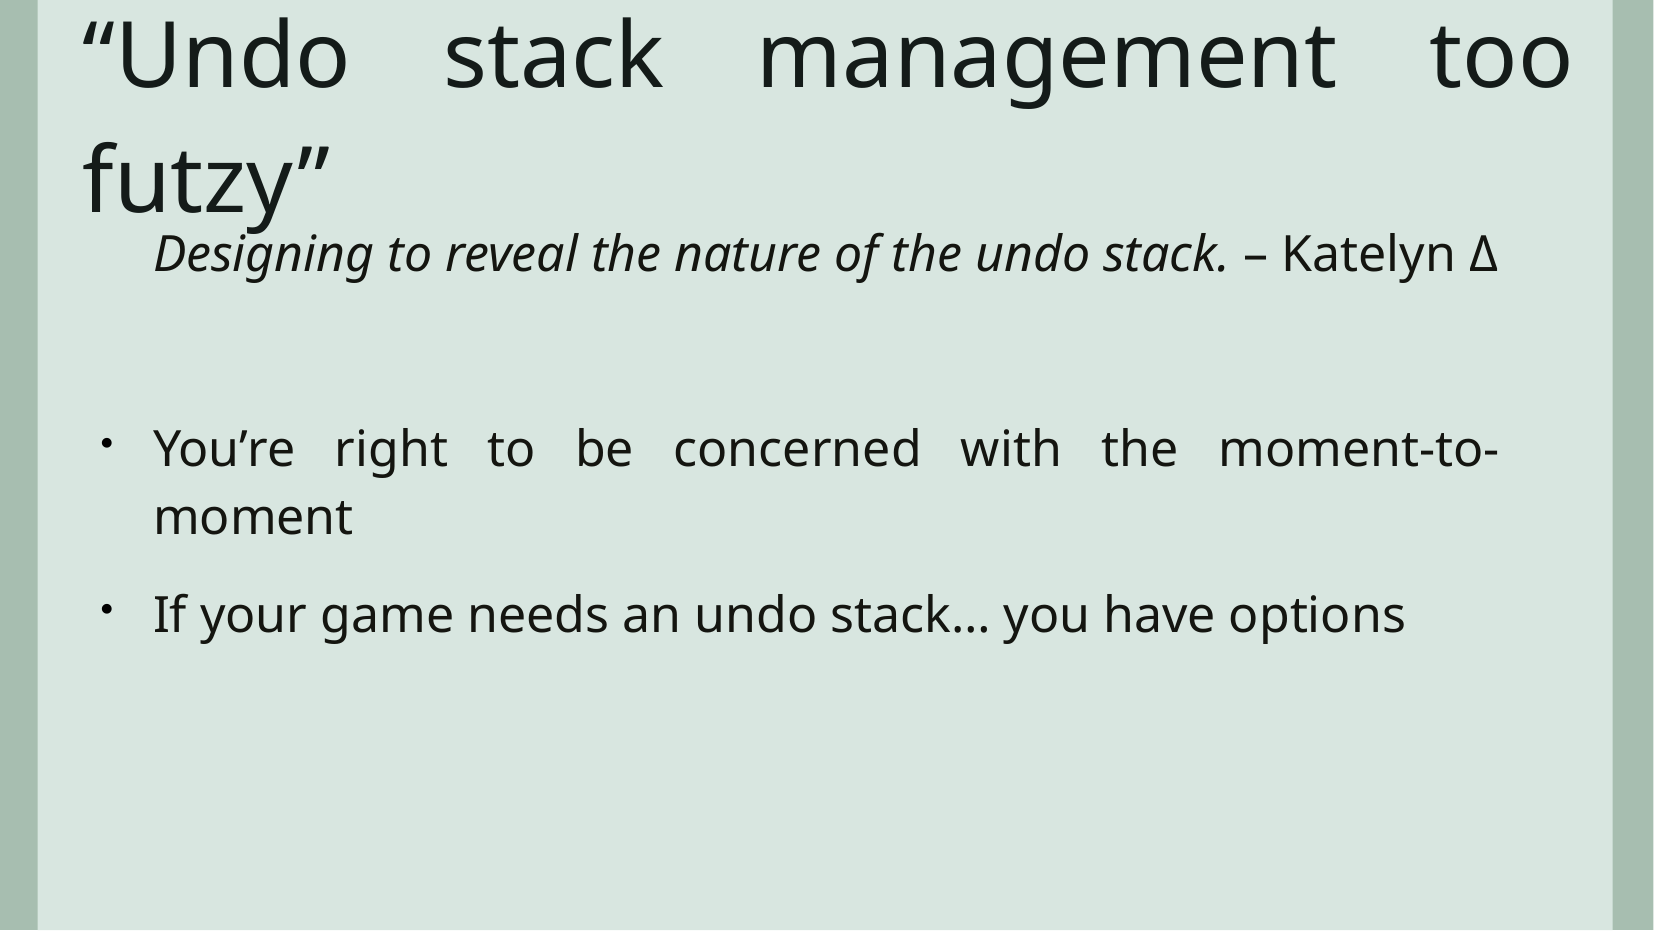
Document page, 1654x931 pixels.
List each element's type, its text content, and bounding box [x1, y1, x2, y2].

list Designing to reveal the nature of the undo stack. – Katelyn Δ You’re right to be concerned with the moment-to-moment If your game needs an undo stack… you have options [82, 217, 1501, 758]
title “Undo stack management too futzy” [82, 37, 1576, 193]
